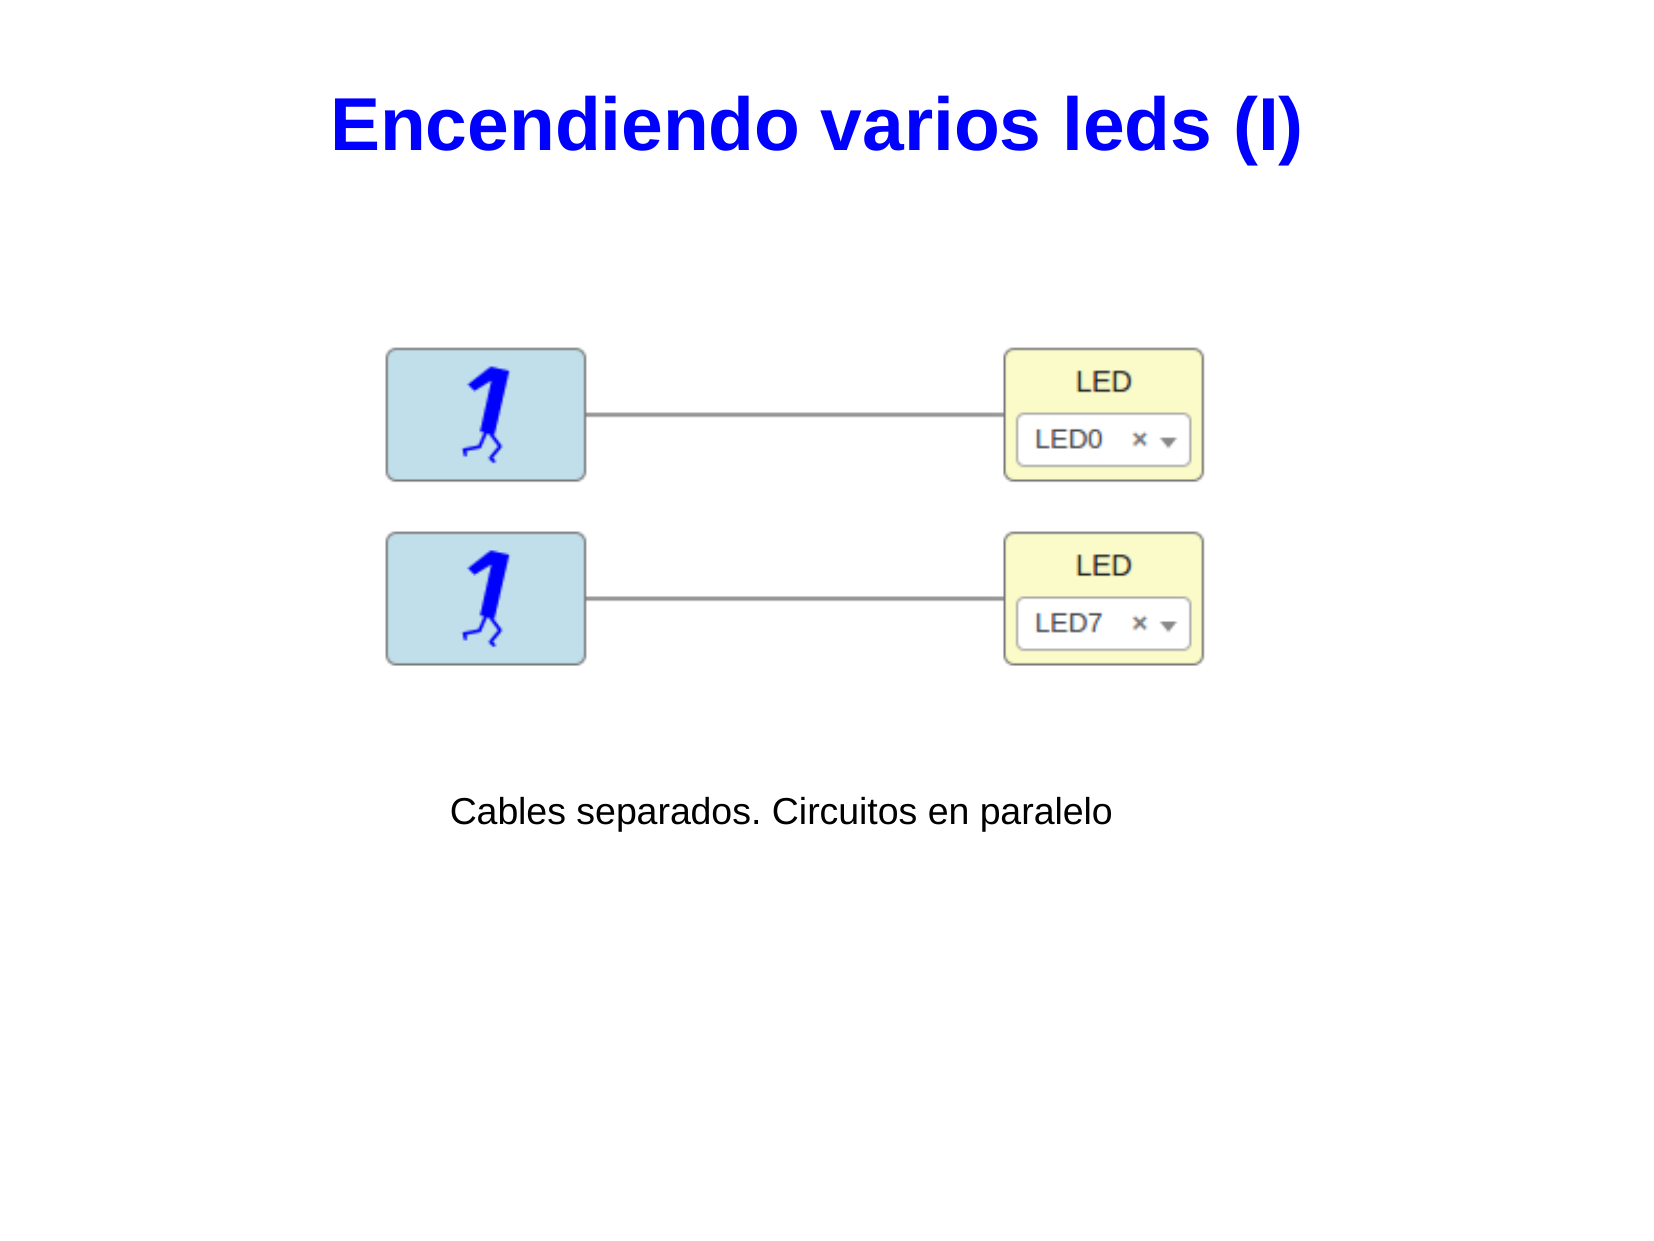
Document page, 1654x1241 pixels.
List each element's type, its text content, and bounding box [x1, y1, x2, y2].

text_box Encendiendo varios leds (I) [90, 75, 1546, 174]
picture [355, 315, 1242, 689]
text_box Cables separados. Circuitos en paralelo [435, 783, 1150, 841]
